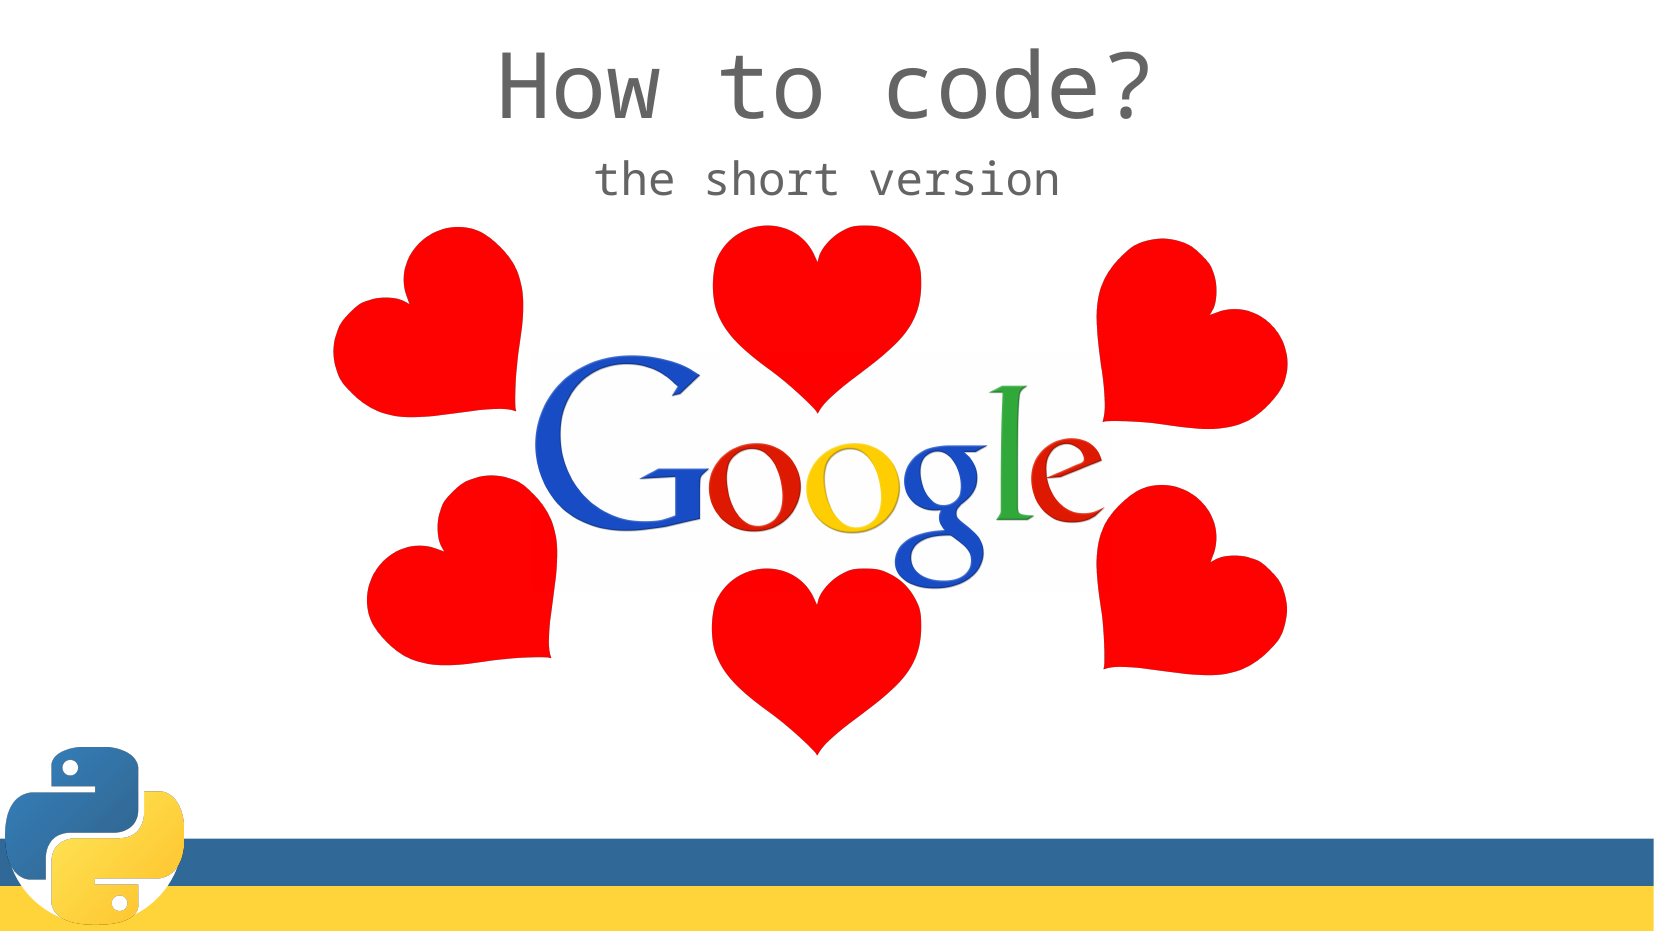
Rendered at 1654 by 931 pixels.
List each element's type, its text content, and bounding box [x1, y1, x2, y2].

picture [308, 202, 1312, 756]
title How to code? the short version [82, 37, 1571, 193]
picture [5, 747, 184, 925]
